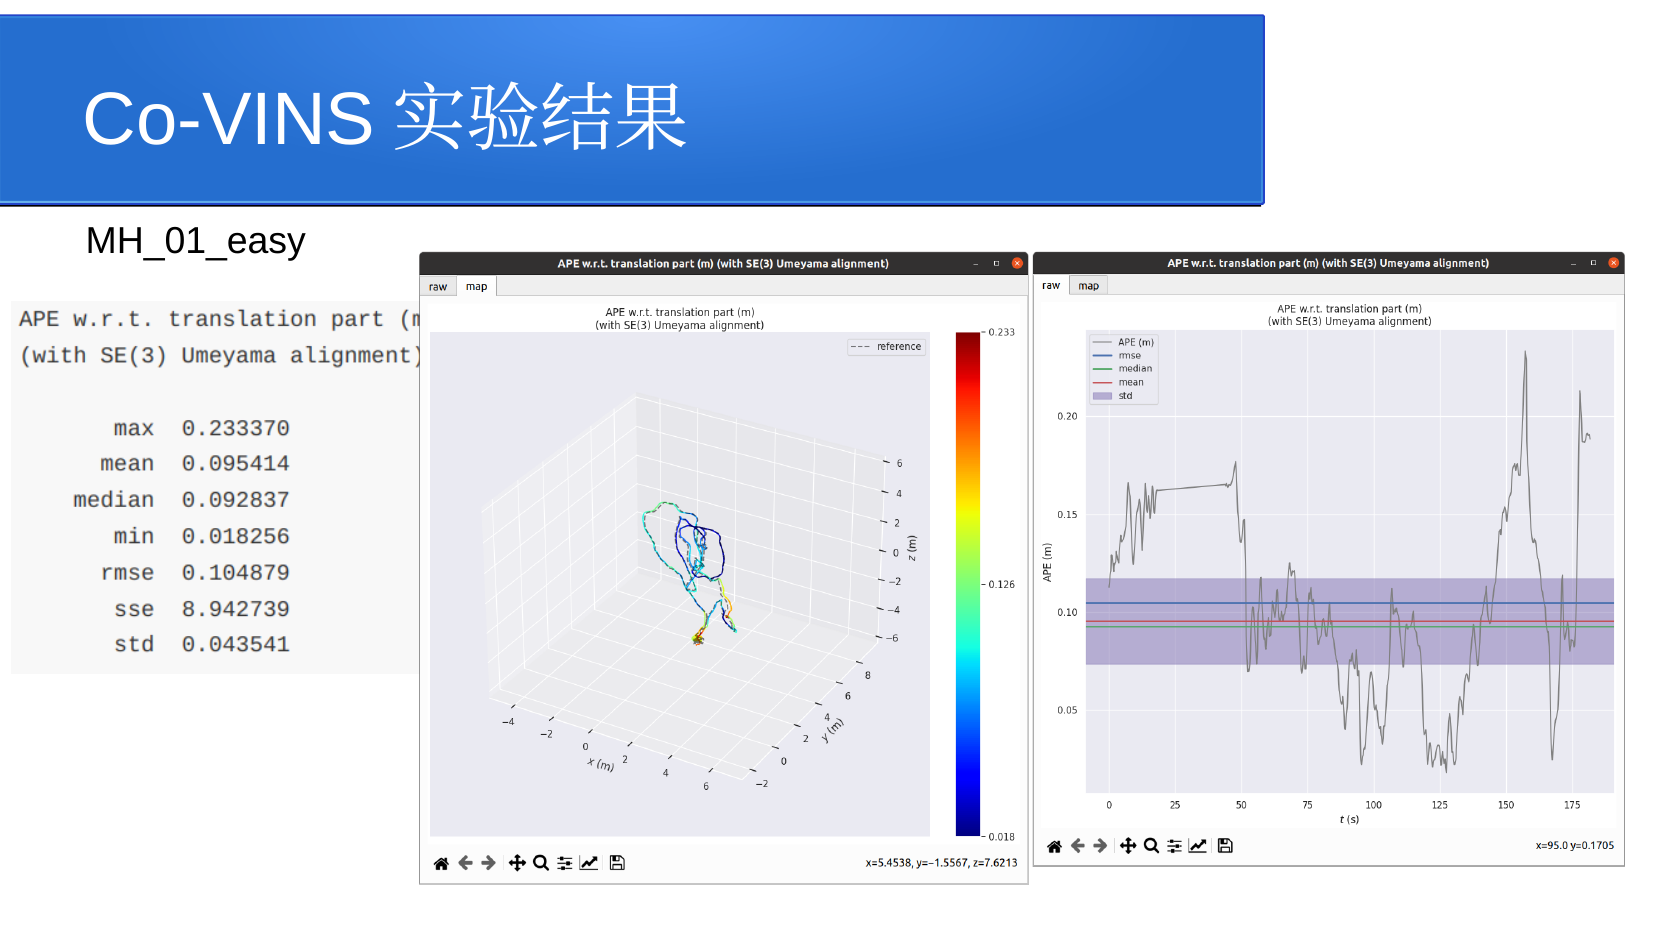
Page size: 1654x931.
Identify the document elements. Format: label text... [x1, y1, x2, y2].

picture [11, 247, 1630, 890]
text_box MH_01_easy [70, 212, 378, 270]
title Co-VINS实验结果 [82, 35, 1235, 189]
